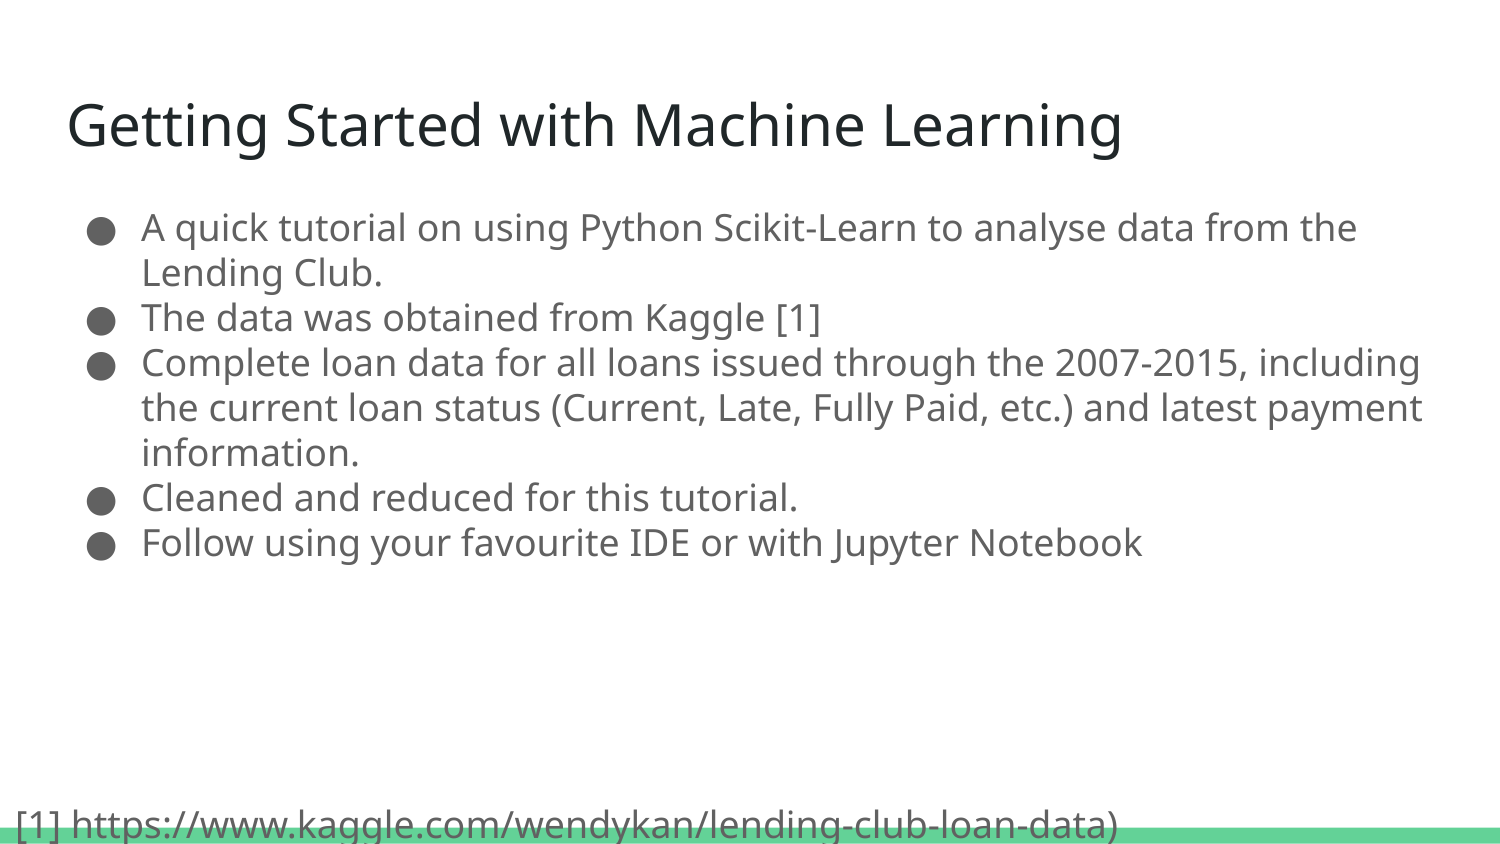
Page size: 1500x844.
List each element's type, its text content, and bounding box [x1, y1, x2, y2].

list A quick tutorial on using Python Scikit-Learn to analyse data from the Lending Club. The data was obtained from Kaggle [1] Complete loan data for all loans issued through the 2007-2015, including the current loan status (Current, Late, Fully Paid, etc.) and latest payment information. Cleaned and reduced for this tutorial. Follow using your favourite IDE or with Jupyter Notebook [51, 189, 1449, 750]
text_box [1] https://www.kaggle.com/wendykan/lending-club-loan-data) [0, 797, 1500, 844]
title Getting Started with Machine Learning [51, 72, 1449, 167]
